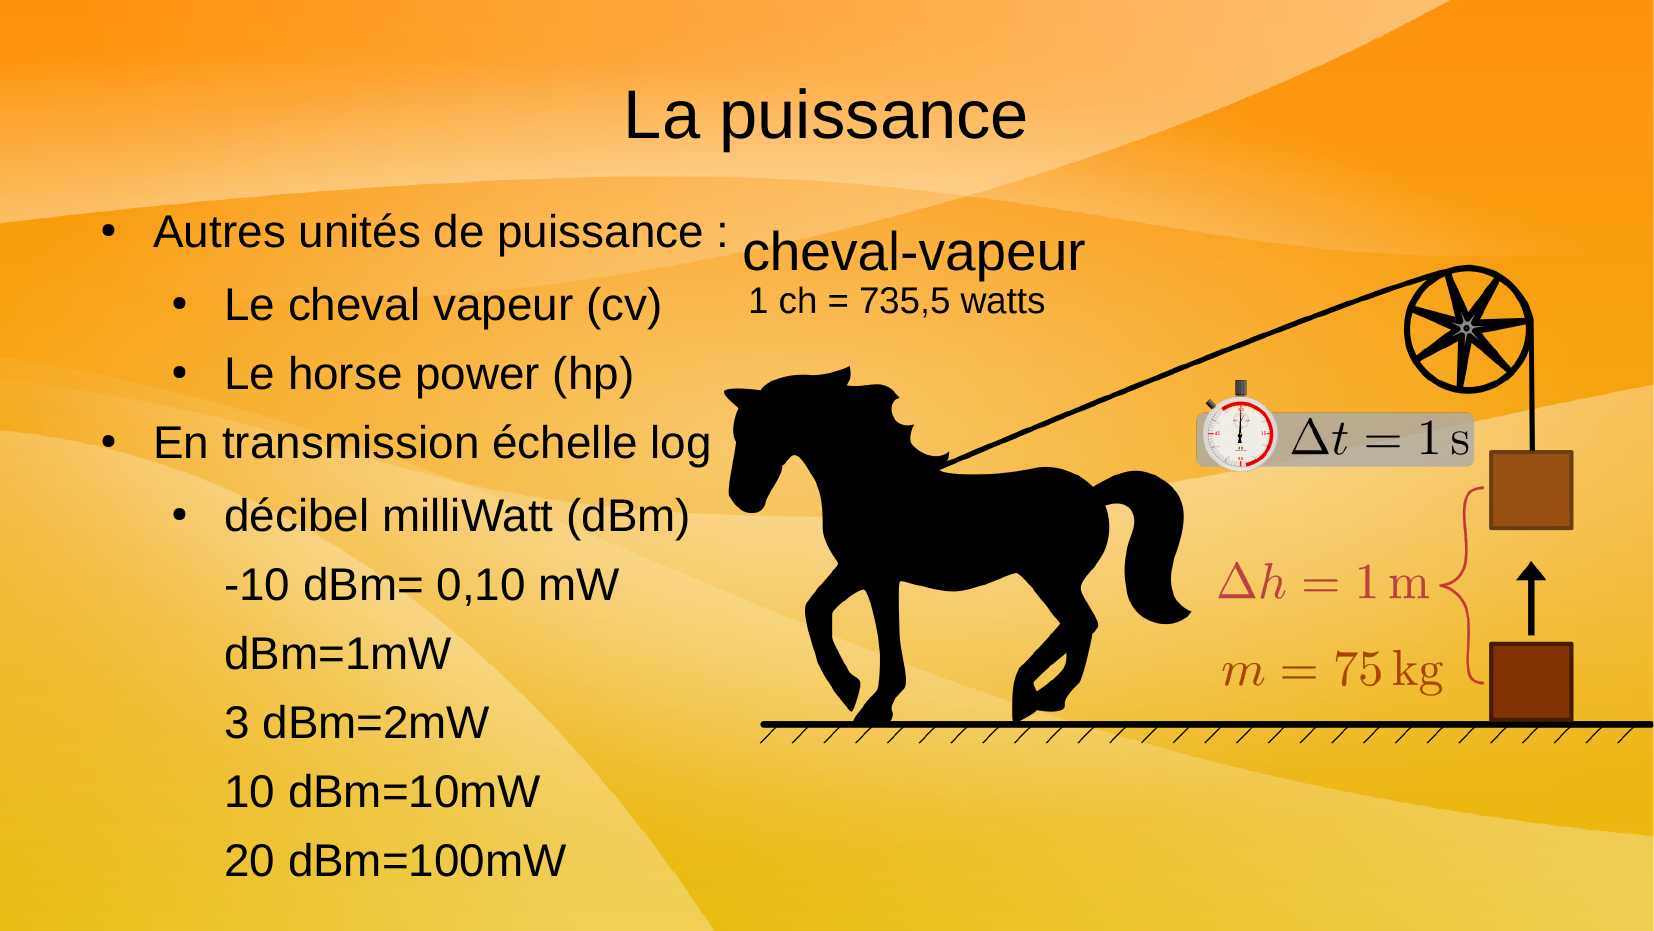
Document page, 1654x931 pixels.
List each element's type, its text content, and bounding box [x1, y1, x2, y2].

picture [0, 0, 1654, 931]
title La puissance [82, 37, 1571, 193]
list Autres unités de puissance : Le cheval vapeur (cv) Le horse power (hp) En transmission échelle log décibel milliWatt (dBm) -10 dBm= 0,10 mW dBm=1mW 3 dBm=2mW 10 dBm=10mW 20 dBm=100mW [82, 205, 1571, 931]
